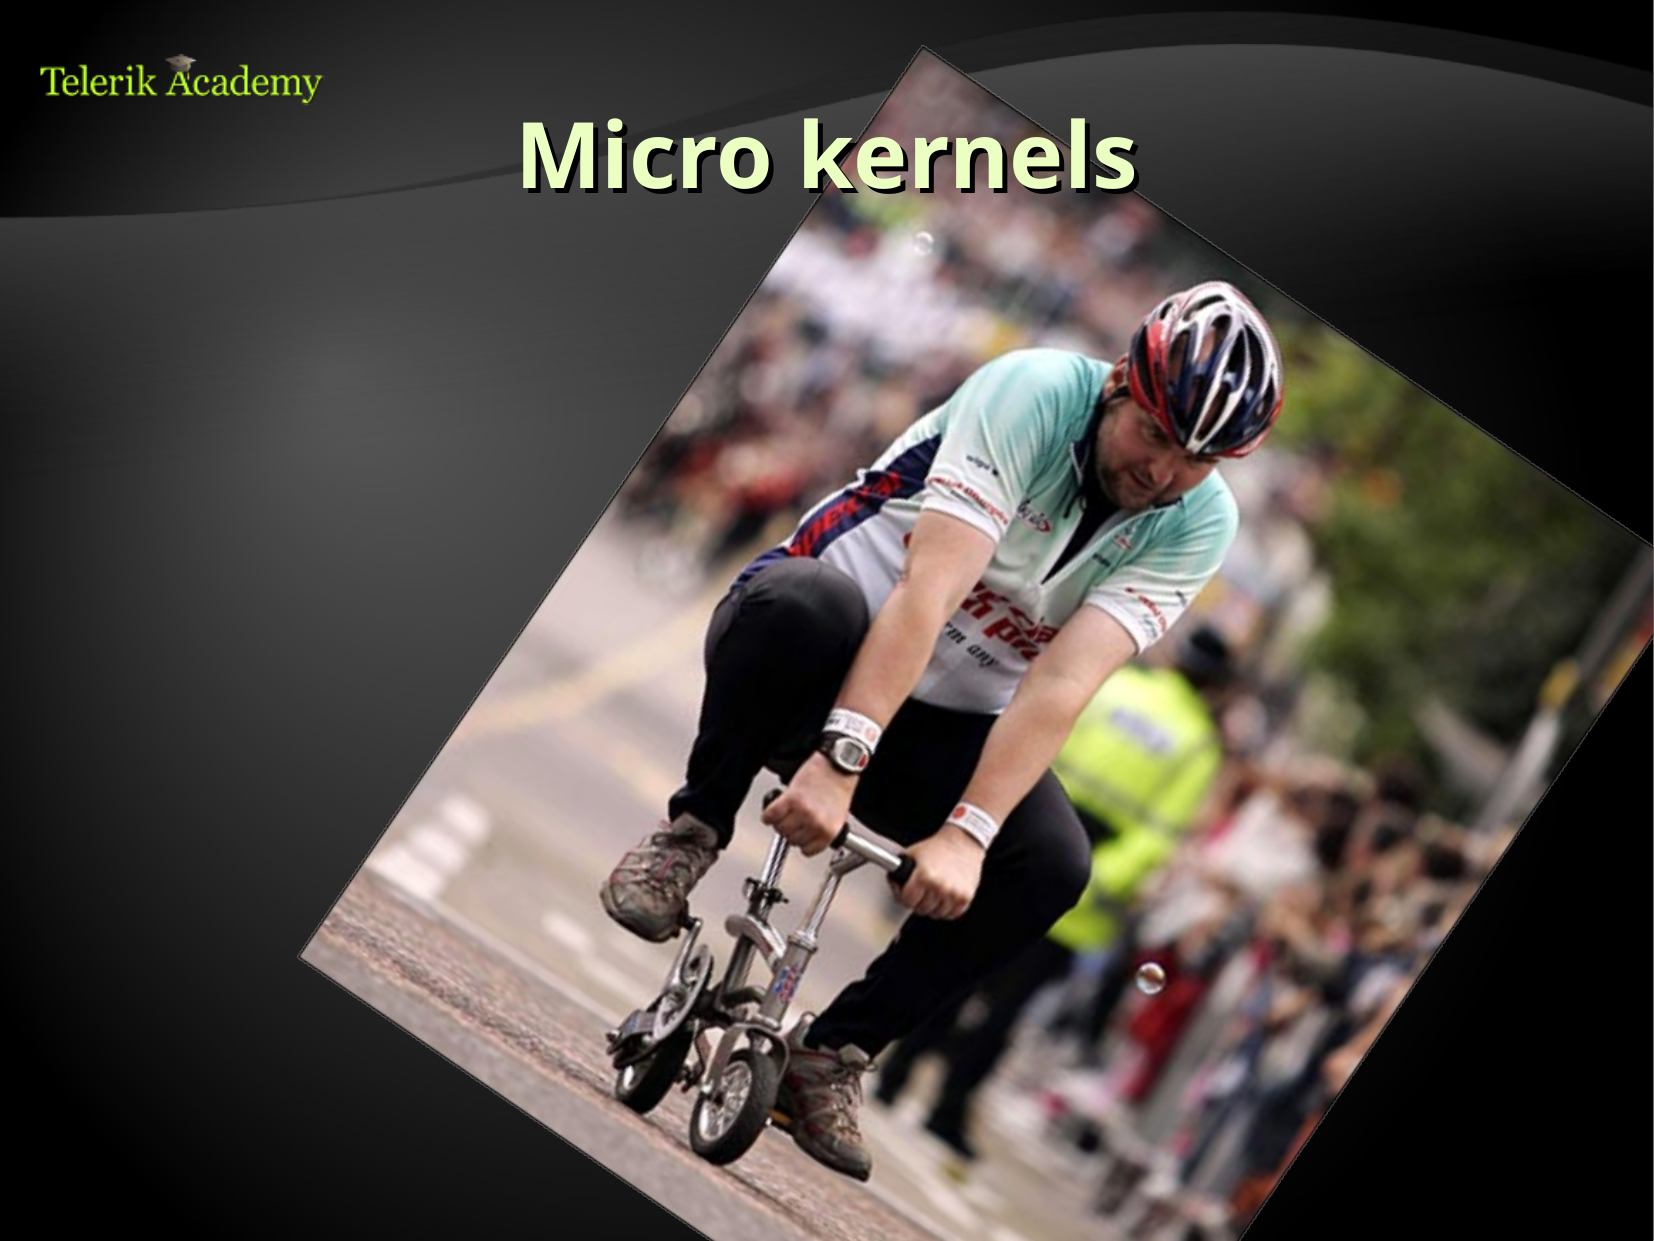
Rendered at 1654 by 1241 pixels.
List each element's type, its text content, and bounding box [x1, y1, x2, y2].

picture [0, 0, 1654, 1241]
title Micro kernels [82, 49, 1571, 257]
